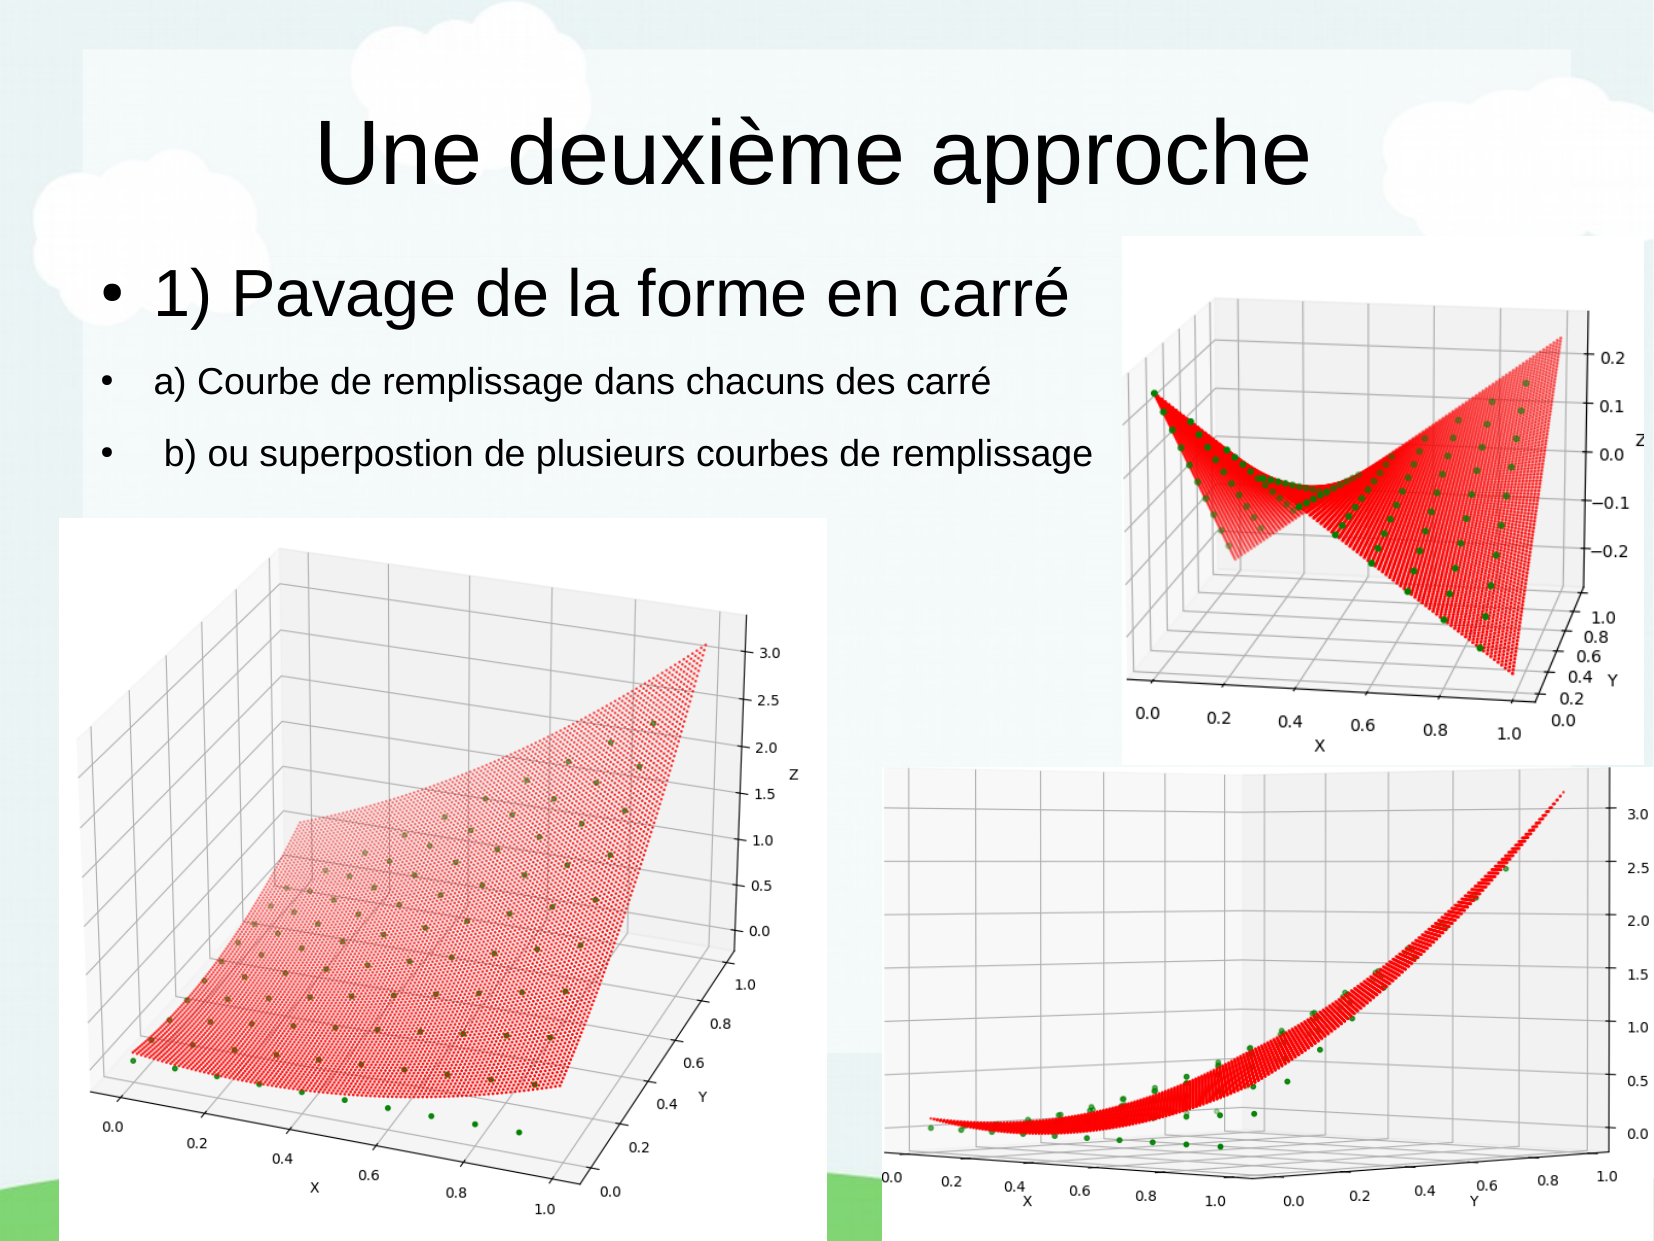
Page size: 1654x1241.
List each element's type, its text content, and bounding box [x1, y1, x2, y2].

picture [0, 0, 1654, 1241]
list 1) Pavage de la forme en carré a) Courbe de remplissage dans chacuns des carré b) ou superpostion de plusieurs courbes de remplissage [82, 256, 1571, 1053]
title Une deuxième approche [82, 49, 1571, 256]
